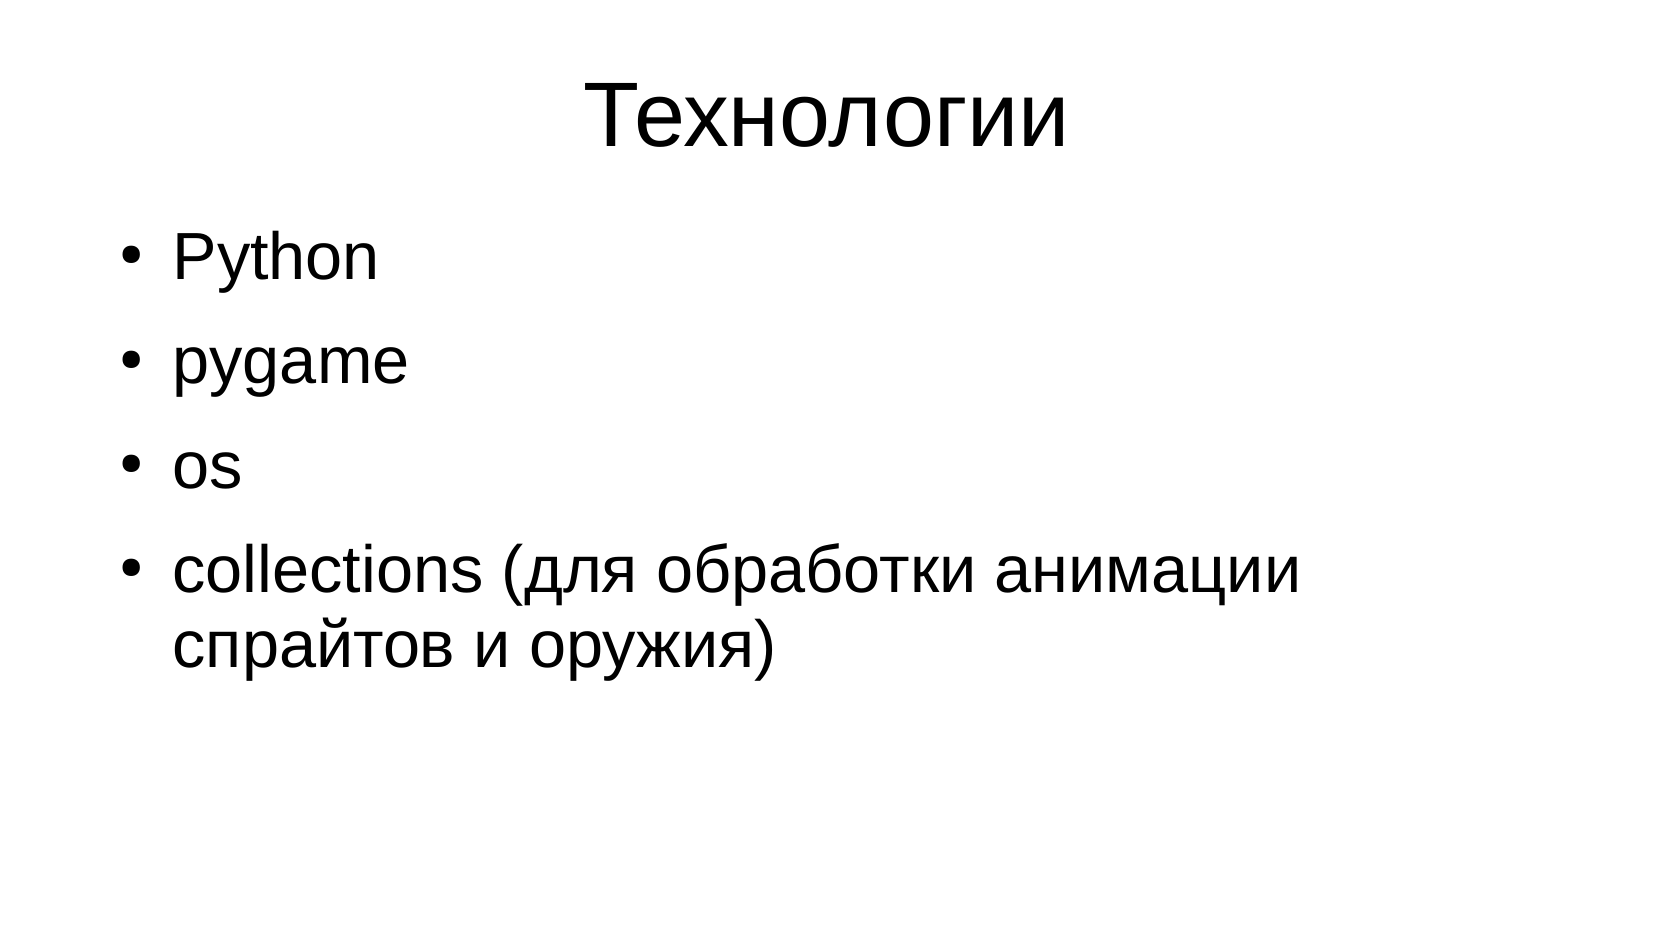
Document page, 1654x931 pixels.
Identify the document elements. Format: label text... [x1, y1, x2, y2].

title Технологии [82, 37, 1571, 193]
list Python pygame os collections (для обработки анимации спрайтов и оружия) [101, 219, 1590, 759]
